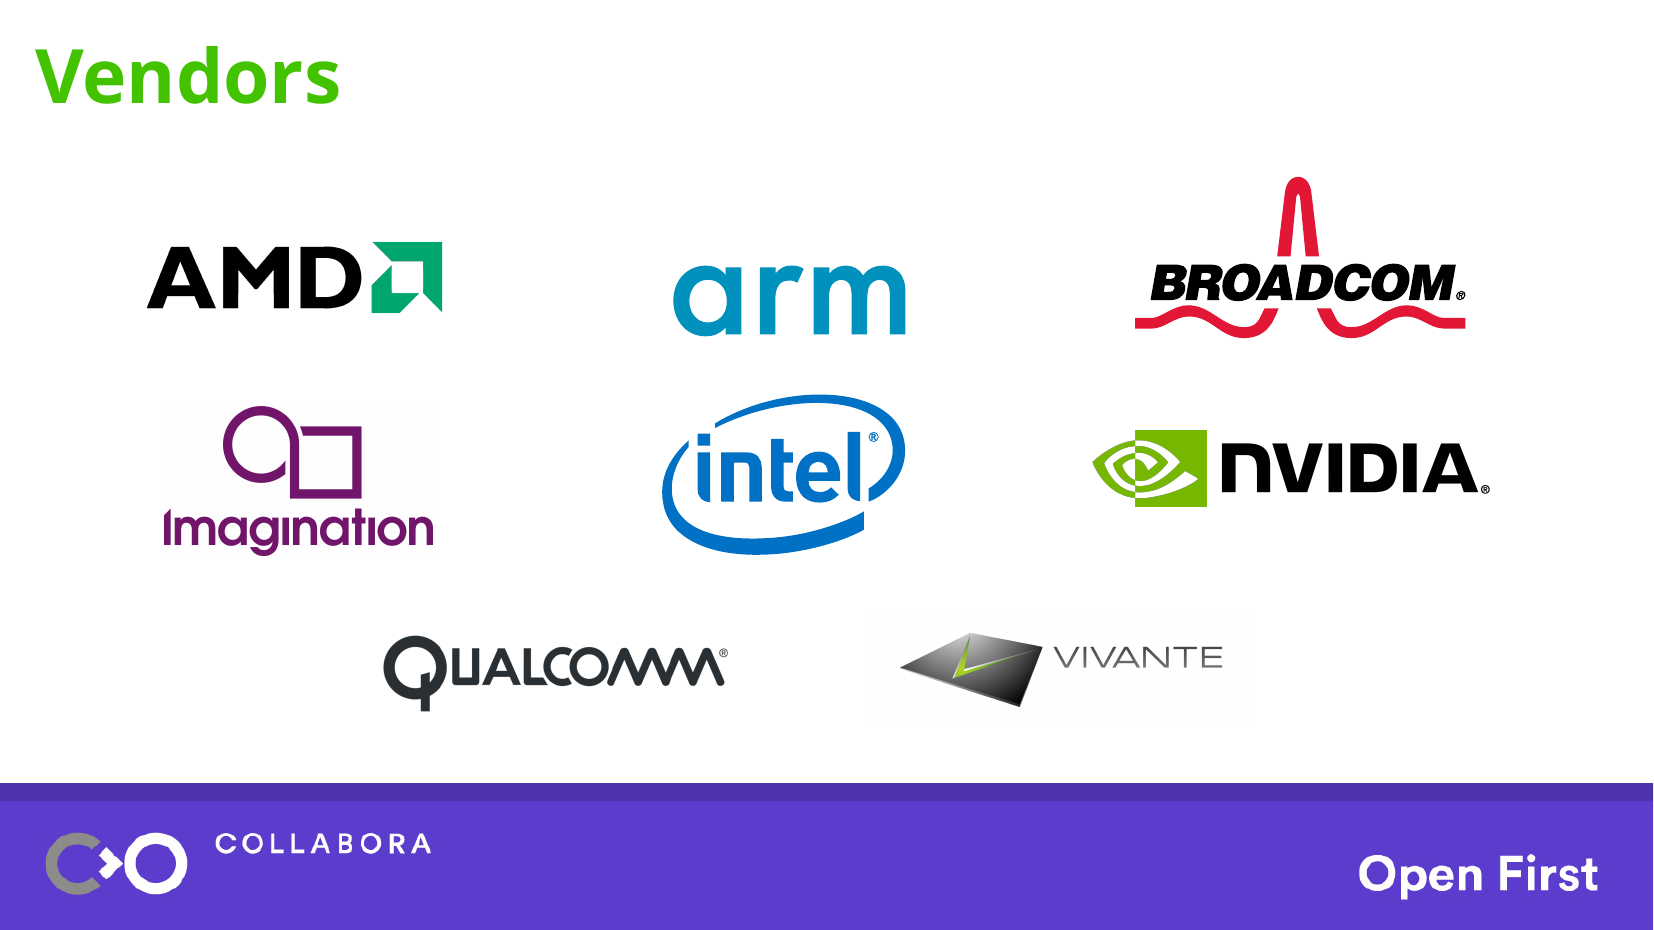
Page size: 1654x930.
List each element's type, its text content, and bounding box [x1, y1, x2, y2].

picture [0, 0, 1654, 930]
title Vendors [35, 28, 1608, 193]
